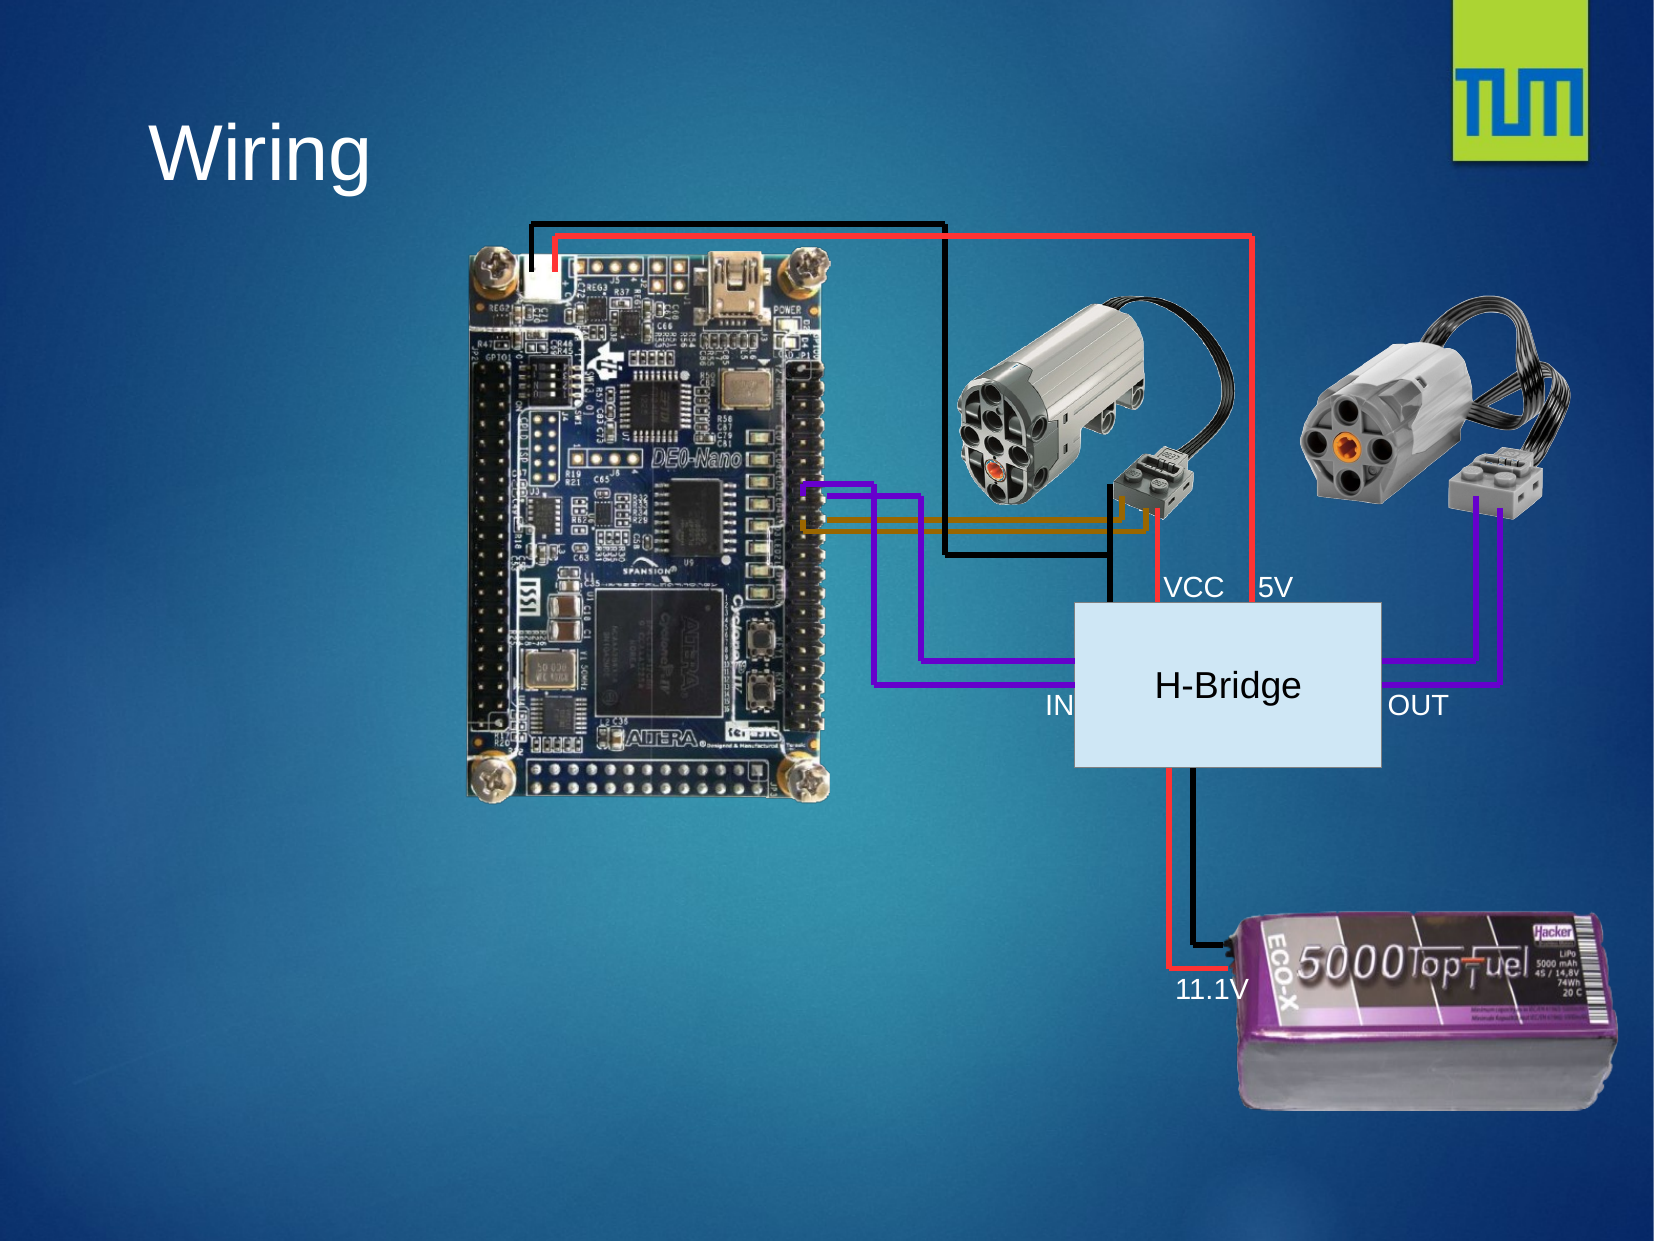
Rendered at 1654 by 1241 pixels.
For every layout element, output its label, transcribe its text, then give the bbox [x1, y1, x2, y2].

text_box 11.1V [1157, 962, 1288, 1016]
text_box 5V [1240, 560, 1371, 615]
text_box IN [1027, 678, 1158, 733]
text_box H-Bridge [1074, 602, 1382, 768]
text_box VCC [1145, 560, 1240, 615]
picture [0, 0, 1654, 1241]
text_box OUT [1370, 678, 1501, 733]
